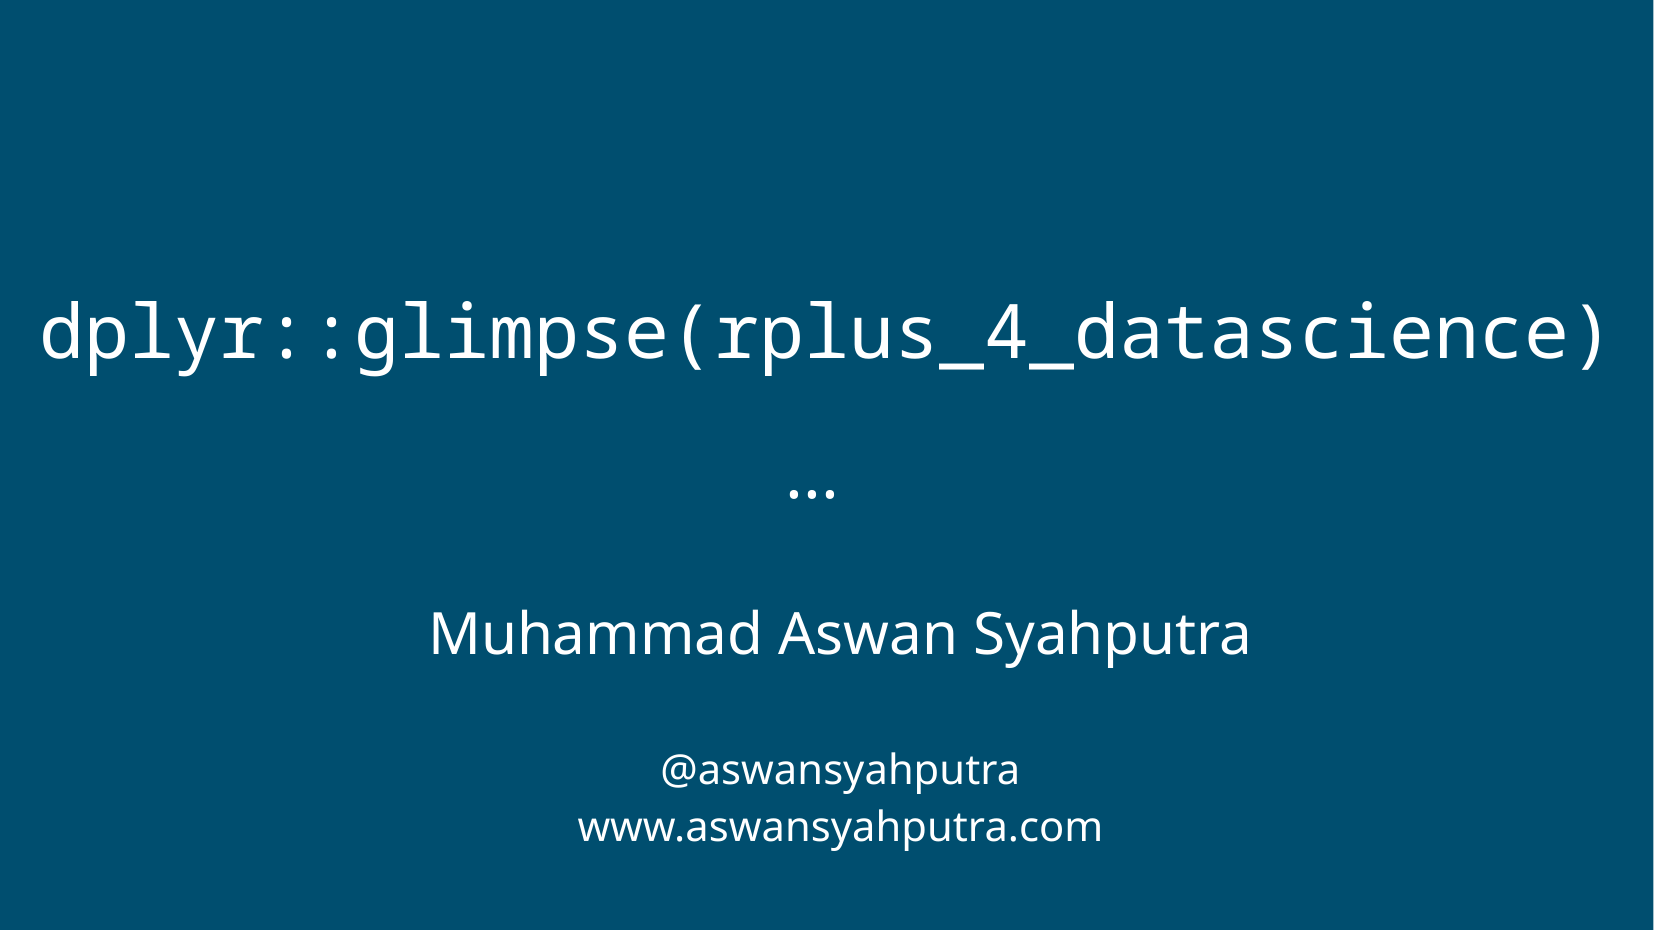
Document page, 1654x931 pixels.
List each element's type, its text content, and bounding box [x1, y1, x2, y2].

text_box ... [771, 419, 849, 514]
text_box dplyr::glimpse(rplus_4_datascience) [24, 271, 1630, 377]
text_box Muhammad Aswan Syahputra @aswansyahputra www.aswansyahputra.com [413, 584, 1240, 815]
